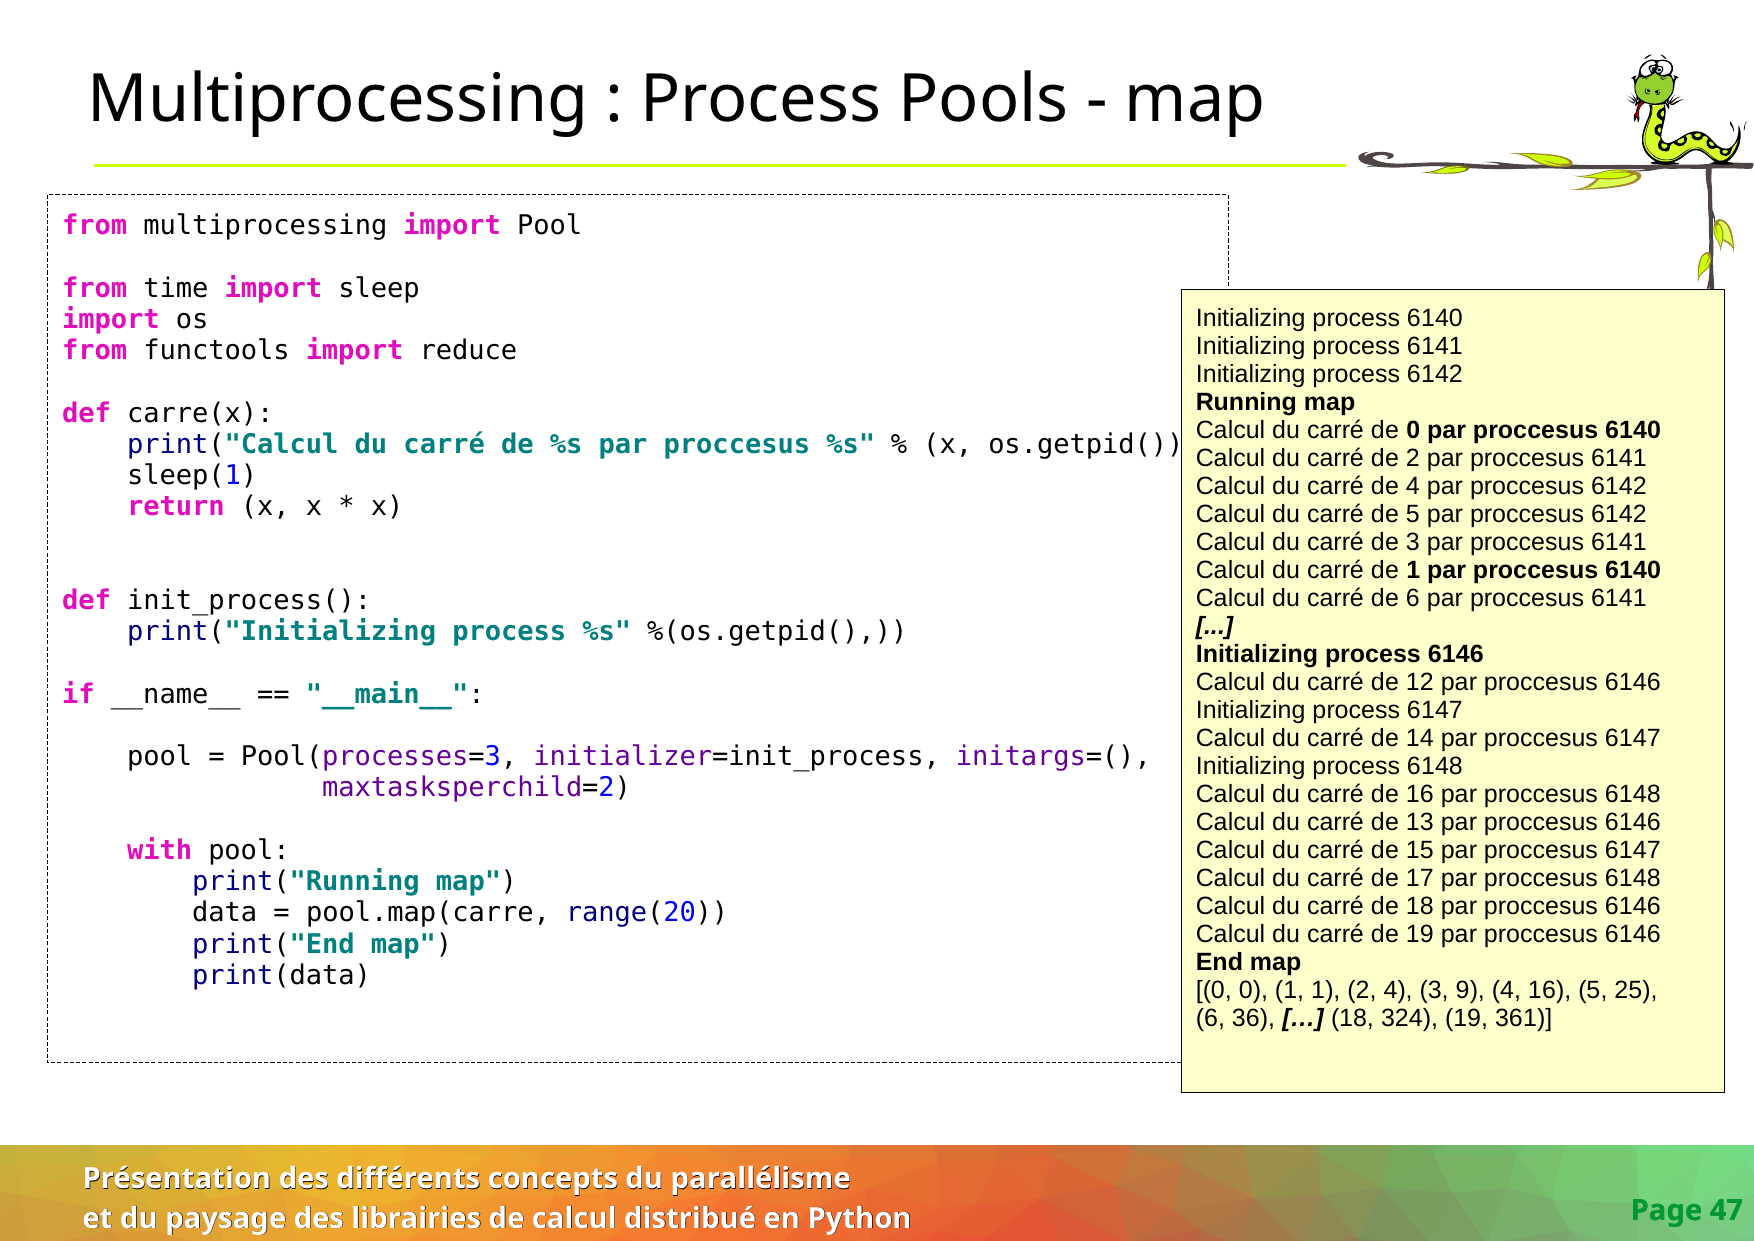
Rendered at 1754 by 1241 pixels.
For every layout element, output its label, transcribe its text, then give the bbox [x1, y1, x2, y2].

text_box Initializing process 6140 Initializing process 6141 Initializing process 6142 Running map Calcul du carré de 0 par proccesus 6140 Calcul du carré de 2 par proccesus 6141 Calcul du carré de 4 par proccesus 6142 Calcul du carré de 5 par proccesus 6142 Calcul du carré de 3 par proccesus 6141 Calcul du carré de 1 par proccesus 6140 Calcul du carré de 6 par proccesus 6141 [...] Initializing process 6146 Calcul du carré de 12 par proccesus 6146 Initializing process 6147 Calcul du carré de 14 par proccesus 6147 Initializing process 6148 Calcul du carré de 16 par proccesus 6148 Calcul du carré de 13 par proccesus 6146 Calcul du carré de 15 par proccesus 6147 Calcul du carré de 17 par proccesus 6148 Calcul du carré de 18 par proccesus 6146 Calcul du carré de 19 par proccesus 6146 End map [(0, 0), (1, 1), (2, 4), (3, 9), (4, 16), (5, 25), (6, 36), […] (18, 324), (19, 361)] [1181, 289, 1725, 1093]
text_box from multiprocessing import Pool from time import sleep import os from functools import reduce def carre(x): print("Calcul du carré de %s par proccesus %s" % (x, os.getpid())) sleep(1) return (x, x * x) def init_process(): print("Initializing process %s" %(os.getpid(),)) if __name__ == "__main__": pool = Pool(processes=3, initializer=init_process, initargs=(), maxtasksperchild=2) with pool: print("Running map") data = pool.map(carre, range(20)) print("End map") print(data) [47, 194, 1229, 1063]
title Multiprocessing : Process Pools - map [87, 31, 1667, 160]
picture [0, 1145, 1754, 1241]
